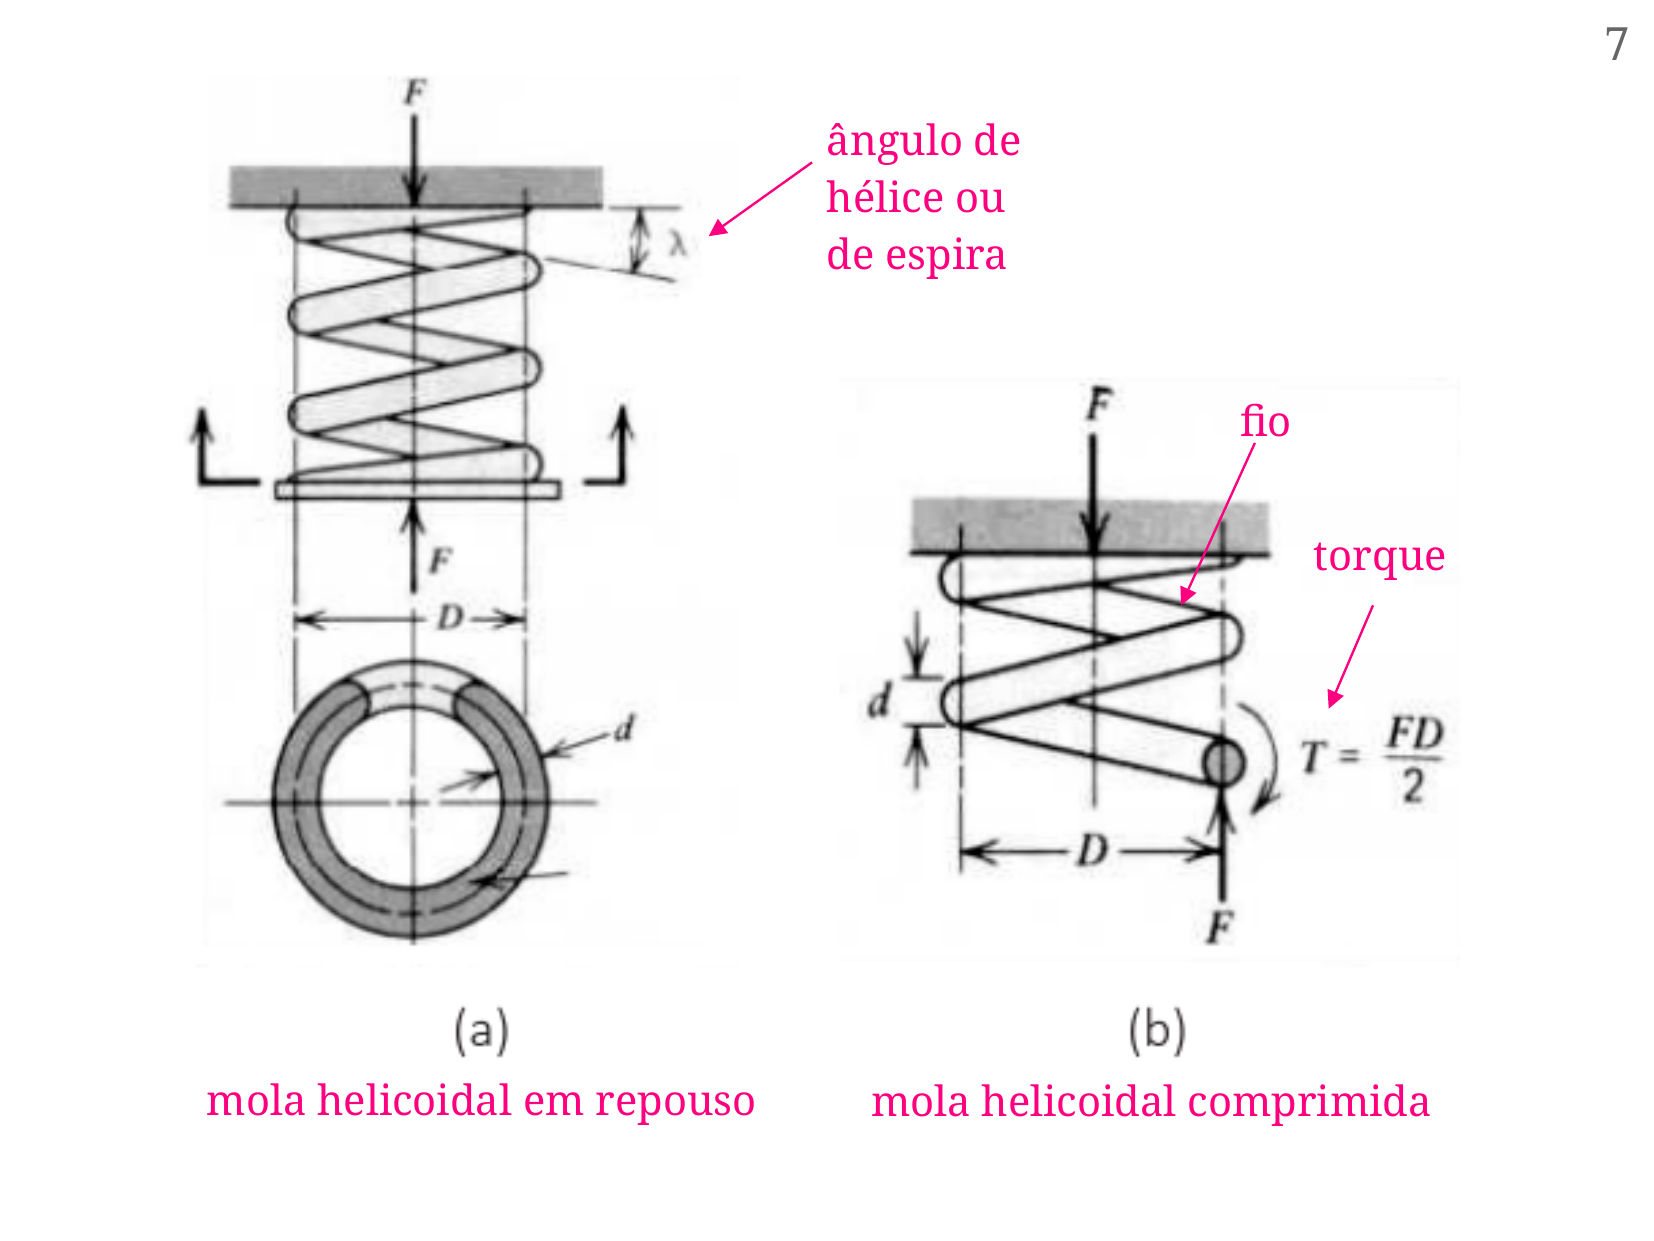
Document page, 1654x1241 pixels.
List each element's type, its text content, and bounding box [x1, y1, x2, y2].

text_box mola helicoidal em repouso [191, 1062, 783, 1152]
text_box fio [1225, 383, 1307, 456]
text_box ângulo de hélice ou de espira [812, 103, 1078, 290]
text_box mola helicoidal comprimida [856, 1064, 1462, 1152]
text_box torque [1299, 518, 1477, 591]
picture [177, 58, 1477, 1063]
